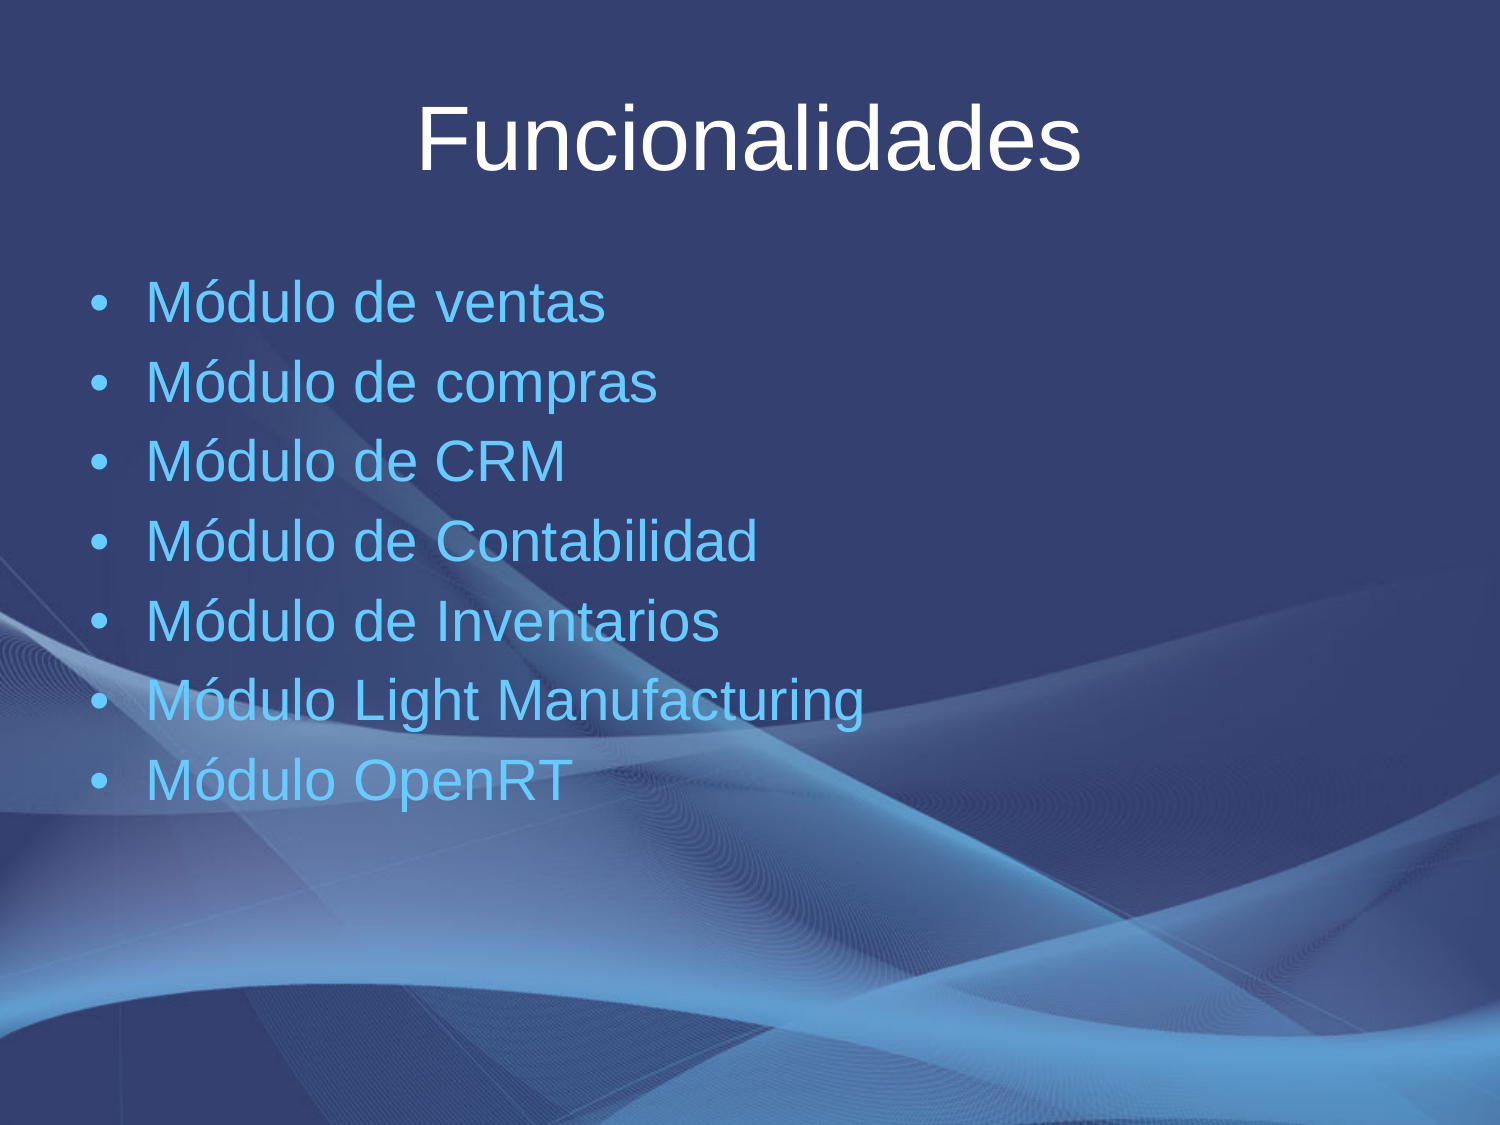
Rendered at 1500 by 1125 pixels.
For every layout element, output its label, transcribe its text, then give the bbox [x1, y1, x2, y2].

list Módulo de ventas Módulo de compras Módulo de CRM Módulo de Contabilidad Módulo de Inventarios Módulo Light Manufacturing Módulo OpenRT [74, 262, 1418, 1064]
picture [0, 0, 1500, 1125]
title Funcionalidades [75, 45, 1426, 233]
